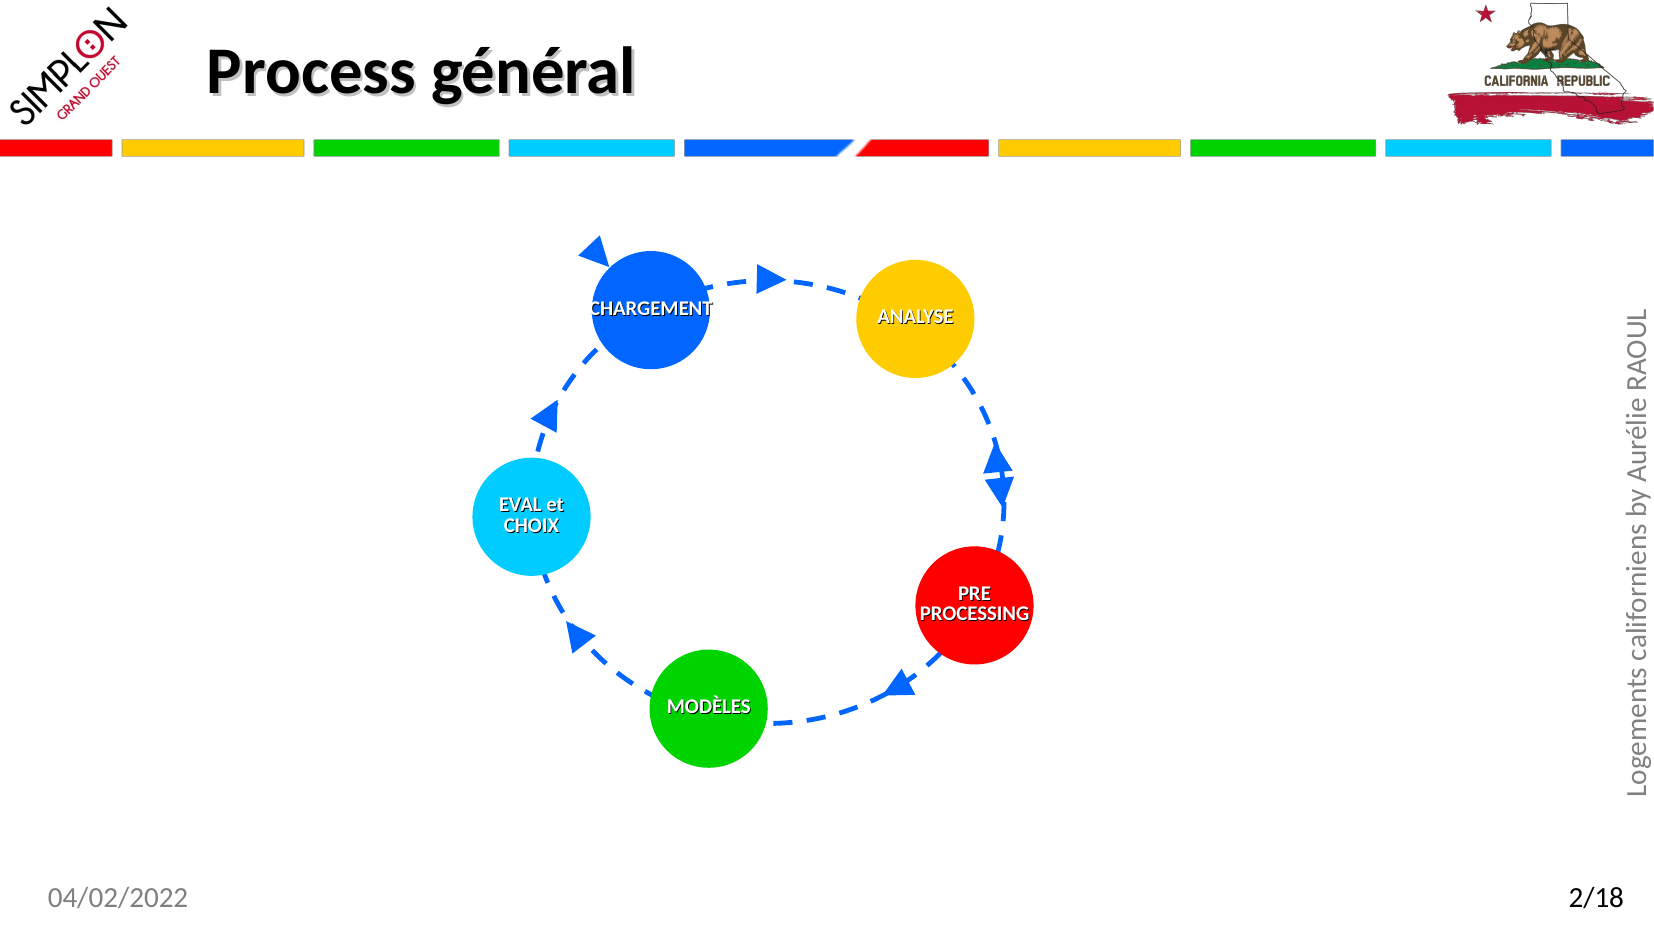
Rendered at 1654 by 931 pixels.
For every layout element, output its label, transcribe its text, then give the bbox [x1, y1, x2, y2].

picture [0, 2, 1654, 160]
text_box CHARGEMENT [591, 251, 710, 370]
text_box [578, 235, 610, 268]
title Process général [206, 24, 1447, 129]
text_box ANALYSE [856, 259, 975, 379]
text_box EVAL et CHOIX [472, 457, 591, 576]
text_box [530, 264, 1015, 724]
picture [1446, 0, 1654, 129]
text_box MODÈLES [649, 649, 768, 768]
text_box PRE PROCESSING [915, 546, 1034, 665]
